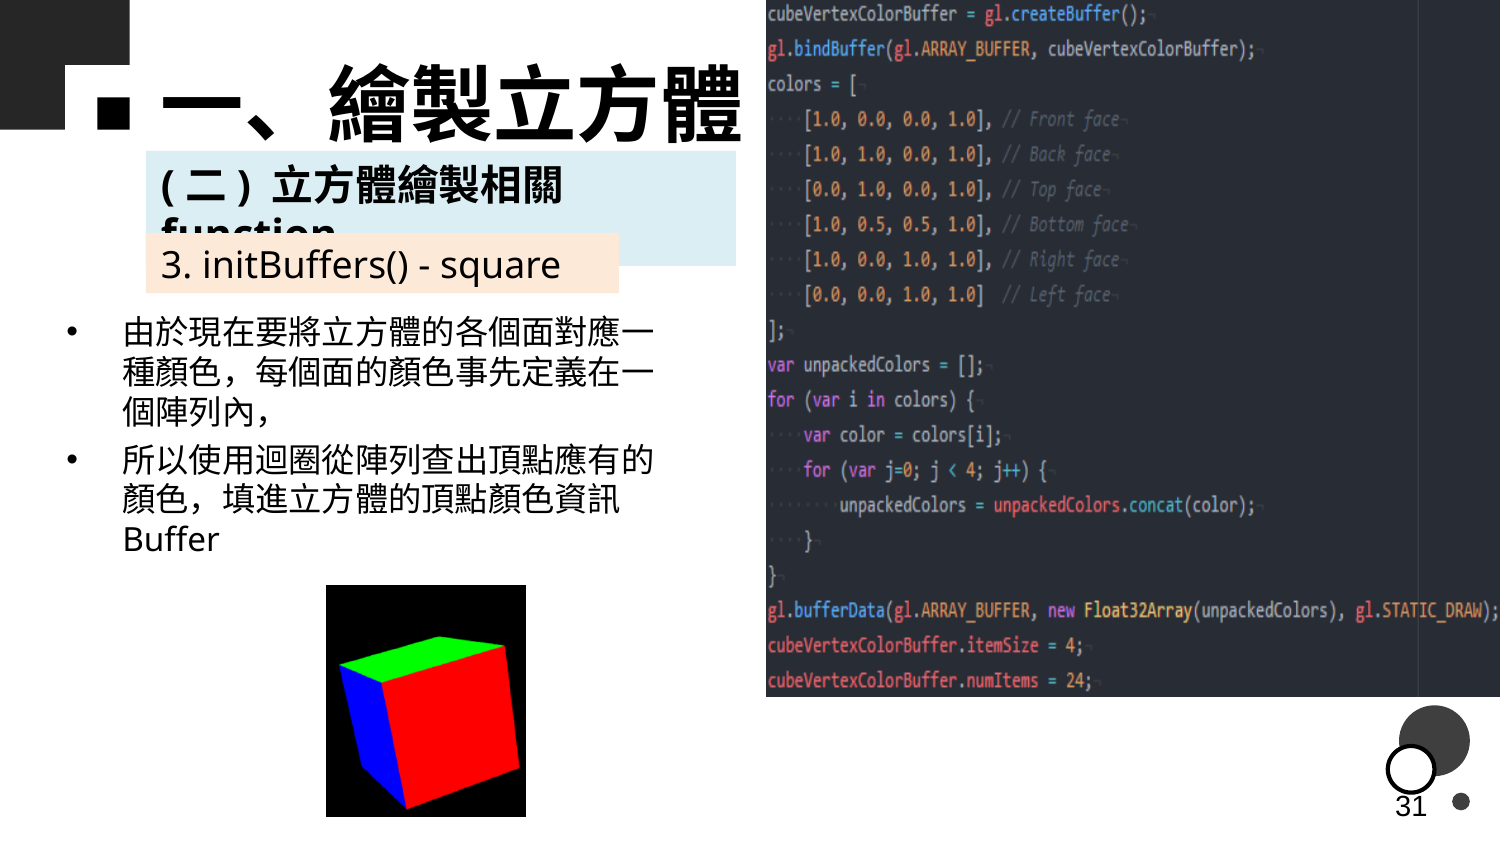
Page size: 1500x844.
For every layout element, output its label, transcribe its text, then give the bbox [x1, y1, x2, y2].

text_box (二) 立方體繪製相關function [145, 150, 736, 266]
slide_number <number> [1092, 782, 1443, 827]
text_box [0, 0, 130, 130]
text_box 3. initBuffers() - square [145, 233, 619, 294]
text_box [1452, 792, 1470, 811]
picture [326, 585, 526, 817]
text_box [1387, 705, 1470, 782]
picture [766, 0, 1500, 697]
text_box 由於現在要將立方體的各個面對應一種顏色，每個面的顏色事先定義在一個陣列內， 所以使用迴圈從陣列查出頂點應有的顏色，填進立方體的頂點顏色資訊Buffer [32, 303, 678, 598]
text_box [97, 97, 130, 130]
title 一、繪製立方體 [145, 32, 766, 173]
